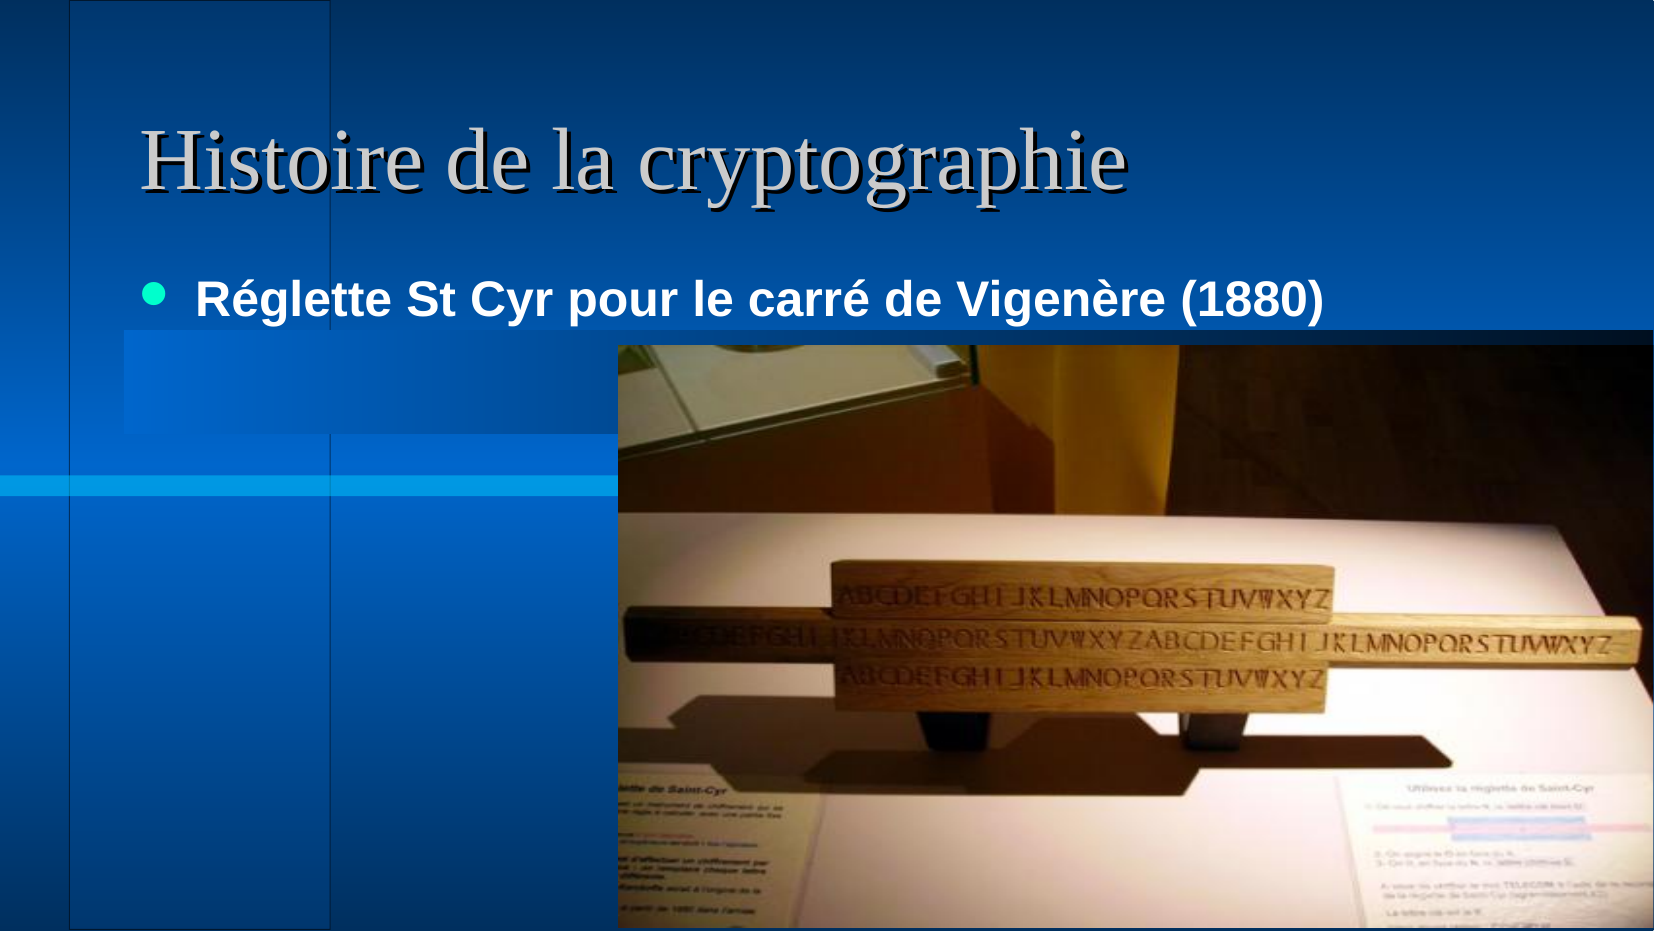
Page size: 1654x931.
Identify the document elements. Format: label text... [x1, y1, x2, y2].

title Histoire de la cryptographie [124, 82, 1530, 238]
list Réglette St Cyr pour le carré de Vigenère (1880) [123, 268, 1582, 827]
picture [618, 345, 1654, 928]
